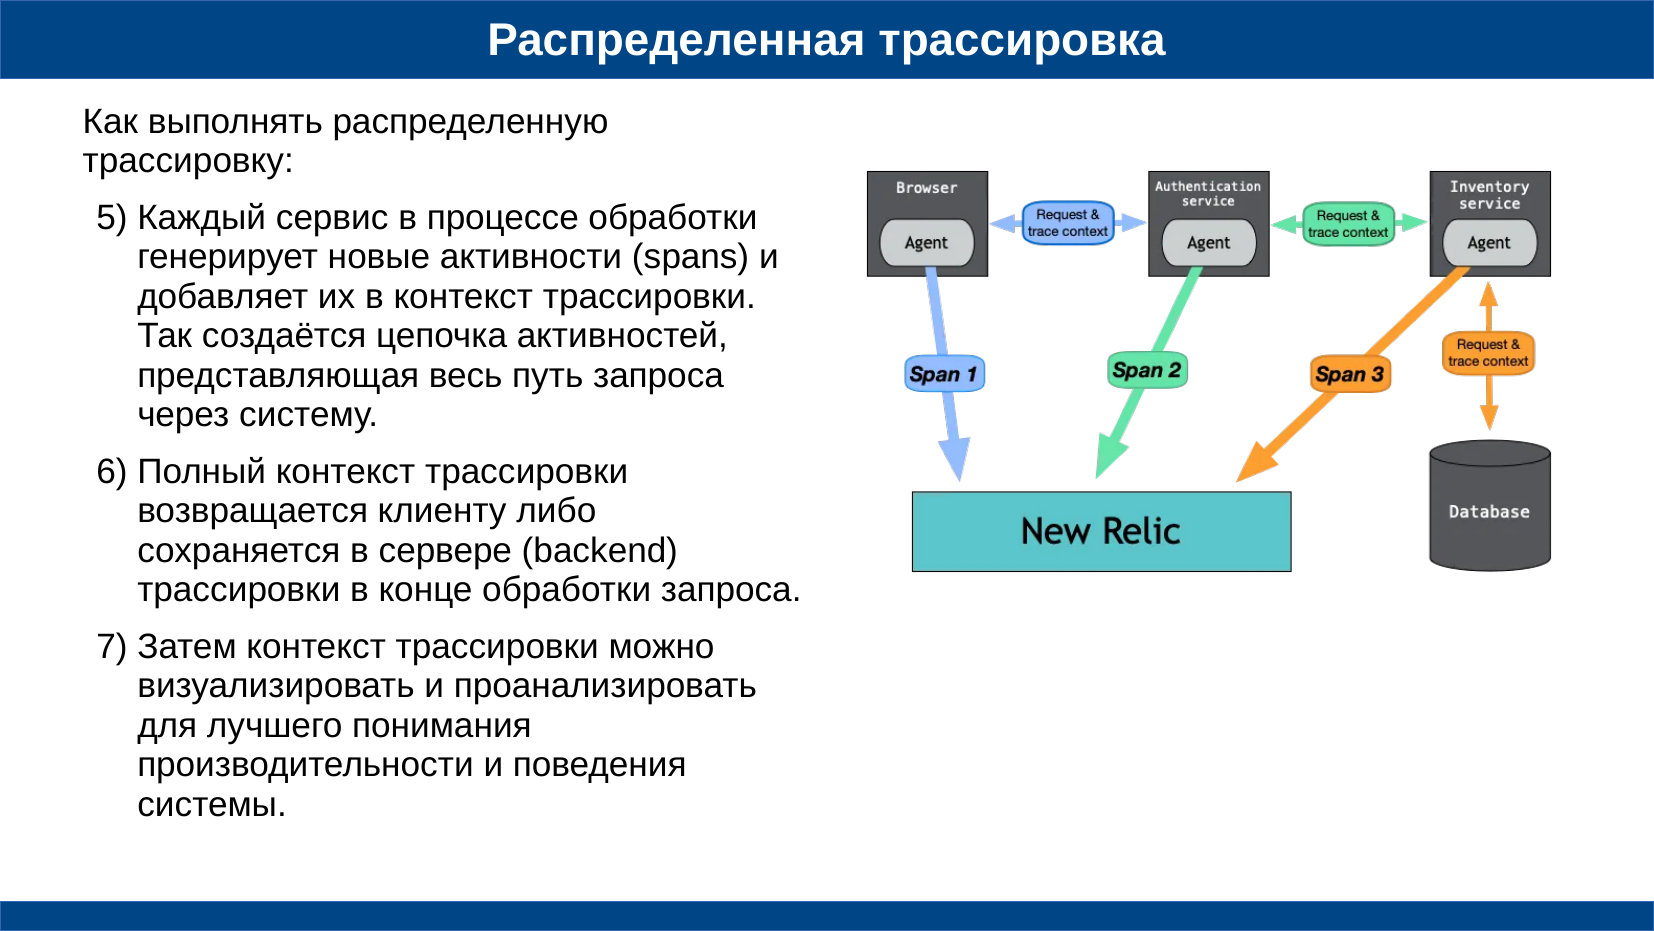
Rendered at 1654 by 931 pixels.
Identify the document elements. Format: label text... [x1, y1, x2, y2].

title Распределенная трассировка [0, 0, 1654, 79]
picture [845, 101, 1572, 641]
list Как выполнять распределенную трассировку: Каждый сервис в процессе обработки генерирует новые активности (spans) и добавляет их в контекст трассировки. Так создаётся цепочка активностей, представляющая весь путь запроса через систему. Полный контекст трассировки возвращается клиенту либо сохраняется в сервере (backend) трассировки в конце обработки запроса. Затем контекст трассировки можно визуализировать и проанализировать для лучшего понимания производительности и поведения системы. [82, 101, 809, 841]
